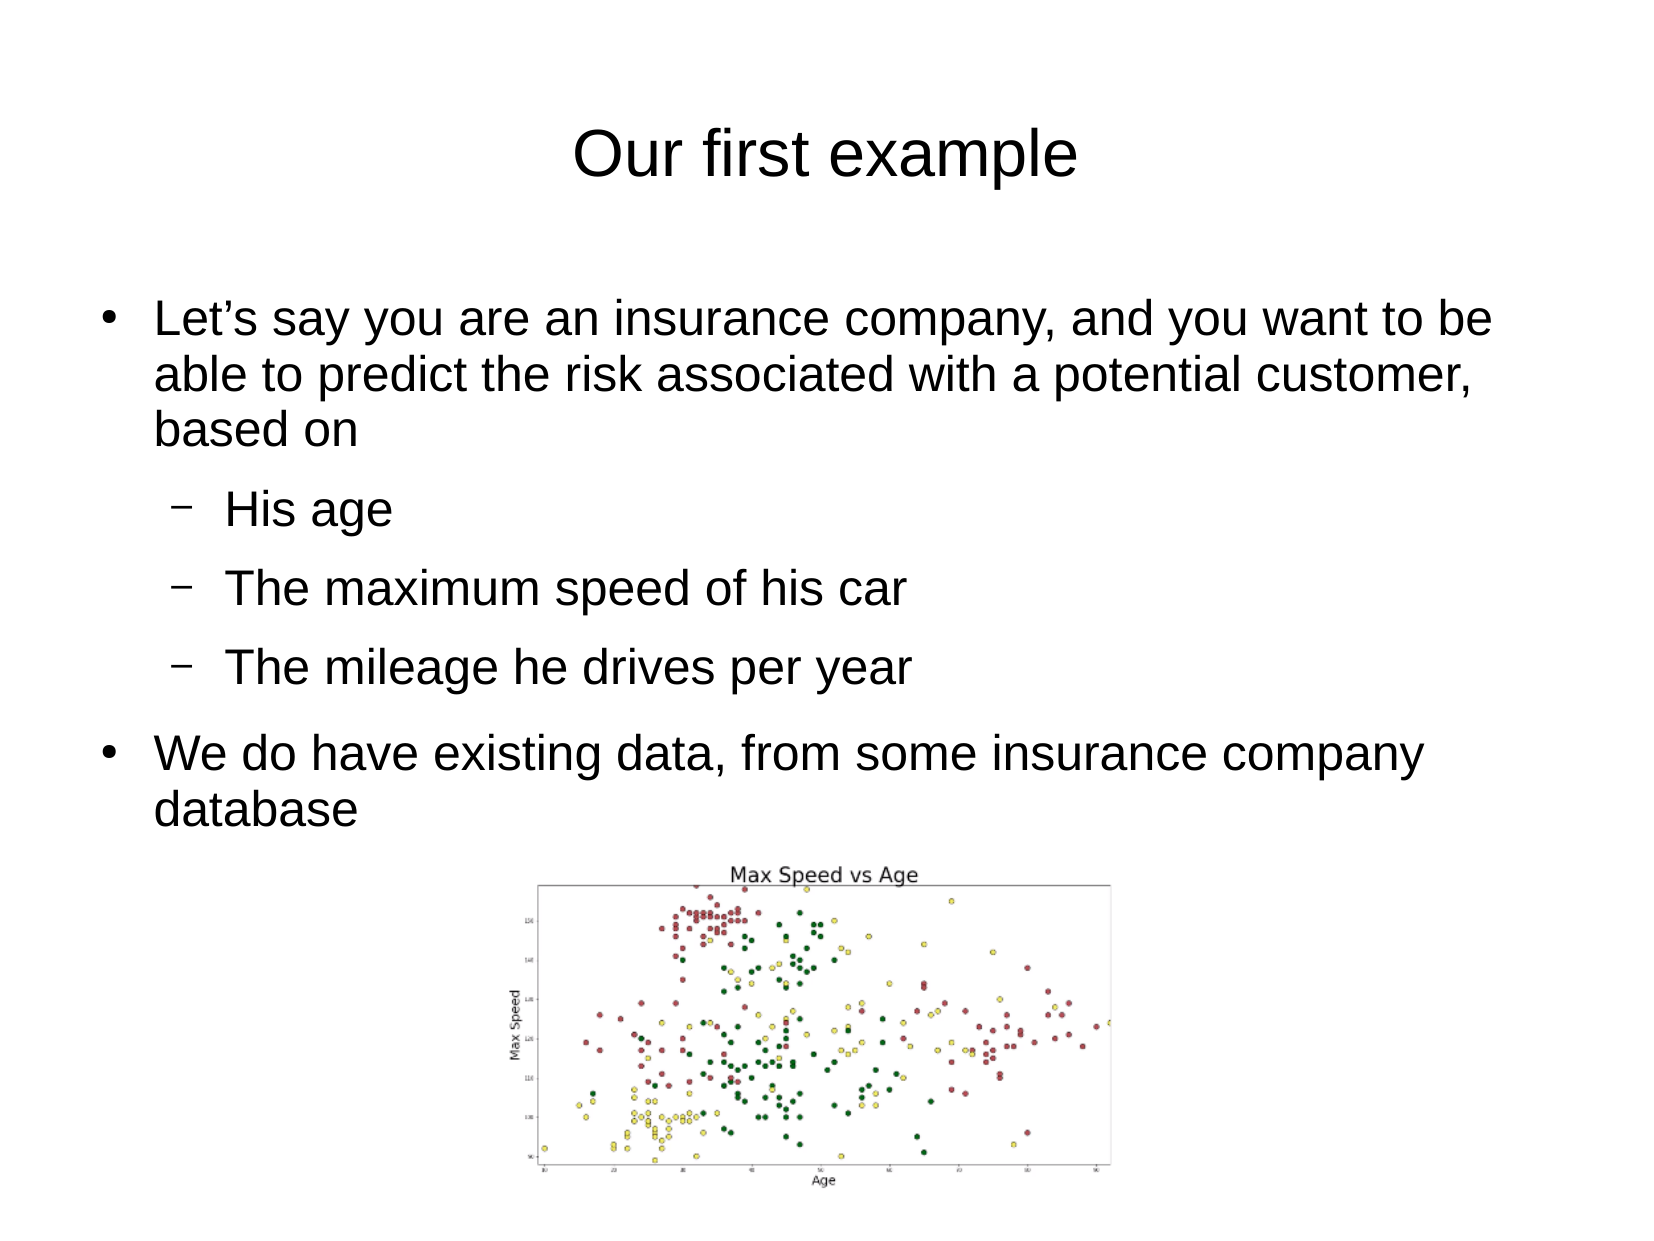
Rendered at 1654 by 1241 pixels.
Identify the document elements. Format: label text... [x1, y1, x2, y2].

title Our first example [82, 49, 1571, 257]
list Let’s say you are an insurance company, and you want to be able to predict the risk associated with a potential customer, based on His age The maximum speed of his car The mileage he drives per year We do have existing data, from some insurance company database [82, 290, 1591, 1010]
picture [495, 844, 1141, 1201]
